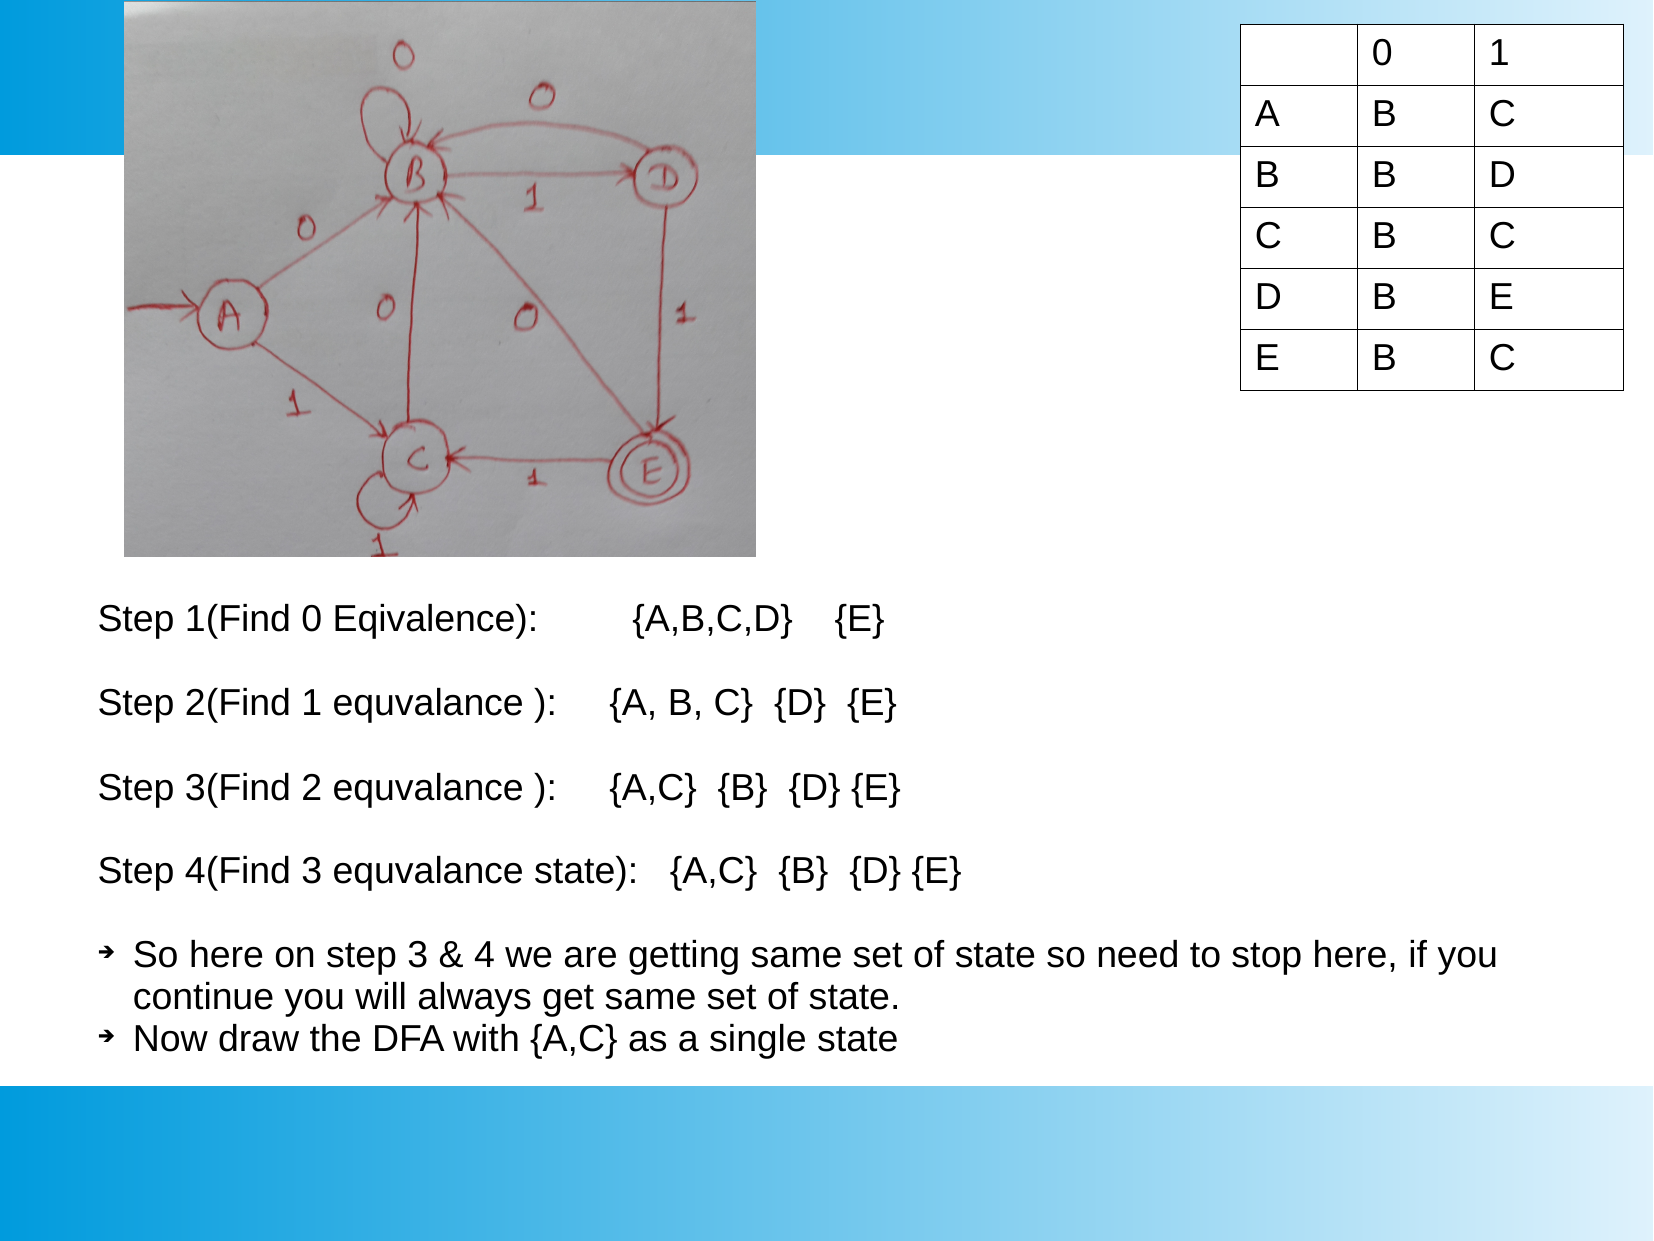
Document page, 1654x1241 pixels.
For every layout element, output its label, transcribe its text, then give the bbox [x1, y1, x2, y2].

table_cell C [1475, 330, 1623, 390]
table_header [1241, 25, 1357, 85]
table_cell C [1475, 208, 1623, 268]
table_cell B [1358, 269, 1474, 329]
table_cell C [1241, 208, 1357, 268]
table_cell A [1241, 86, 1357, 146]
table_cell C [1475, 86, 1623, 146]
table_cell D [1475, 147, 1623, 207]
table_cell B [1358, 330, 1474, 390]
table_cell B [1358, 86, 1474, 146]
table_cell E [1475, 269, 1623, 329]
table_cell E [1241, 330, 1357, 390]
table_header 1 [1475, 25, 1623, 85]
table_cell B [1358, 147, 1474, 207]
picture [124, 0, 756, 557]
table_cell D [1241, 269, 1357, 329]
text_box Step 1(Find 0 Eqivalence): {A,B,C,D} {E} Step 2(Find 1 equvalance ): {A, B, C} {D} {E} Step 3(Find 2 equvalance ): {A,C} {B} {D} {E} Step 4(Find 3 equvalance state): {A,C} {B} {D} {E} So here on step 3 & 4 we are getting same set of state so need to stop here, if you continue you will always get same set of state. Now draw the DFA with {A,C} as a single state [82, 590, 1654, 1170]
table_cell B [1358, 208, 1474, 268]
table_header 0 [1358, 25, 1474, 85]
table_cell B [1241, 147, 1357, 207]
